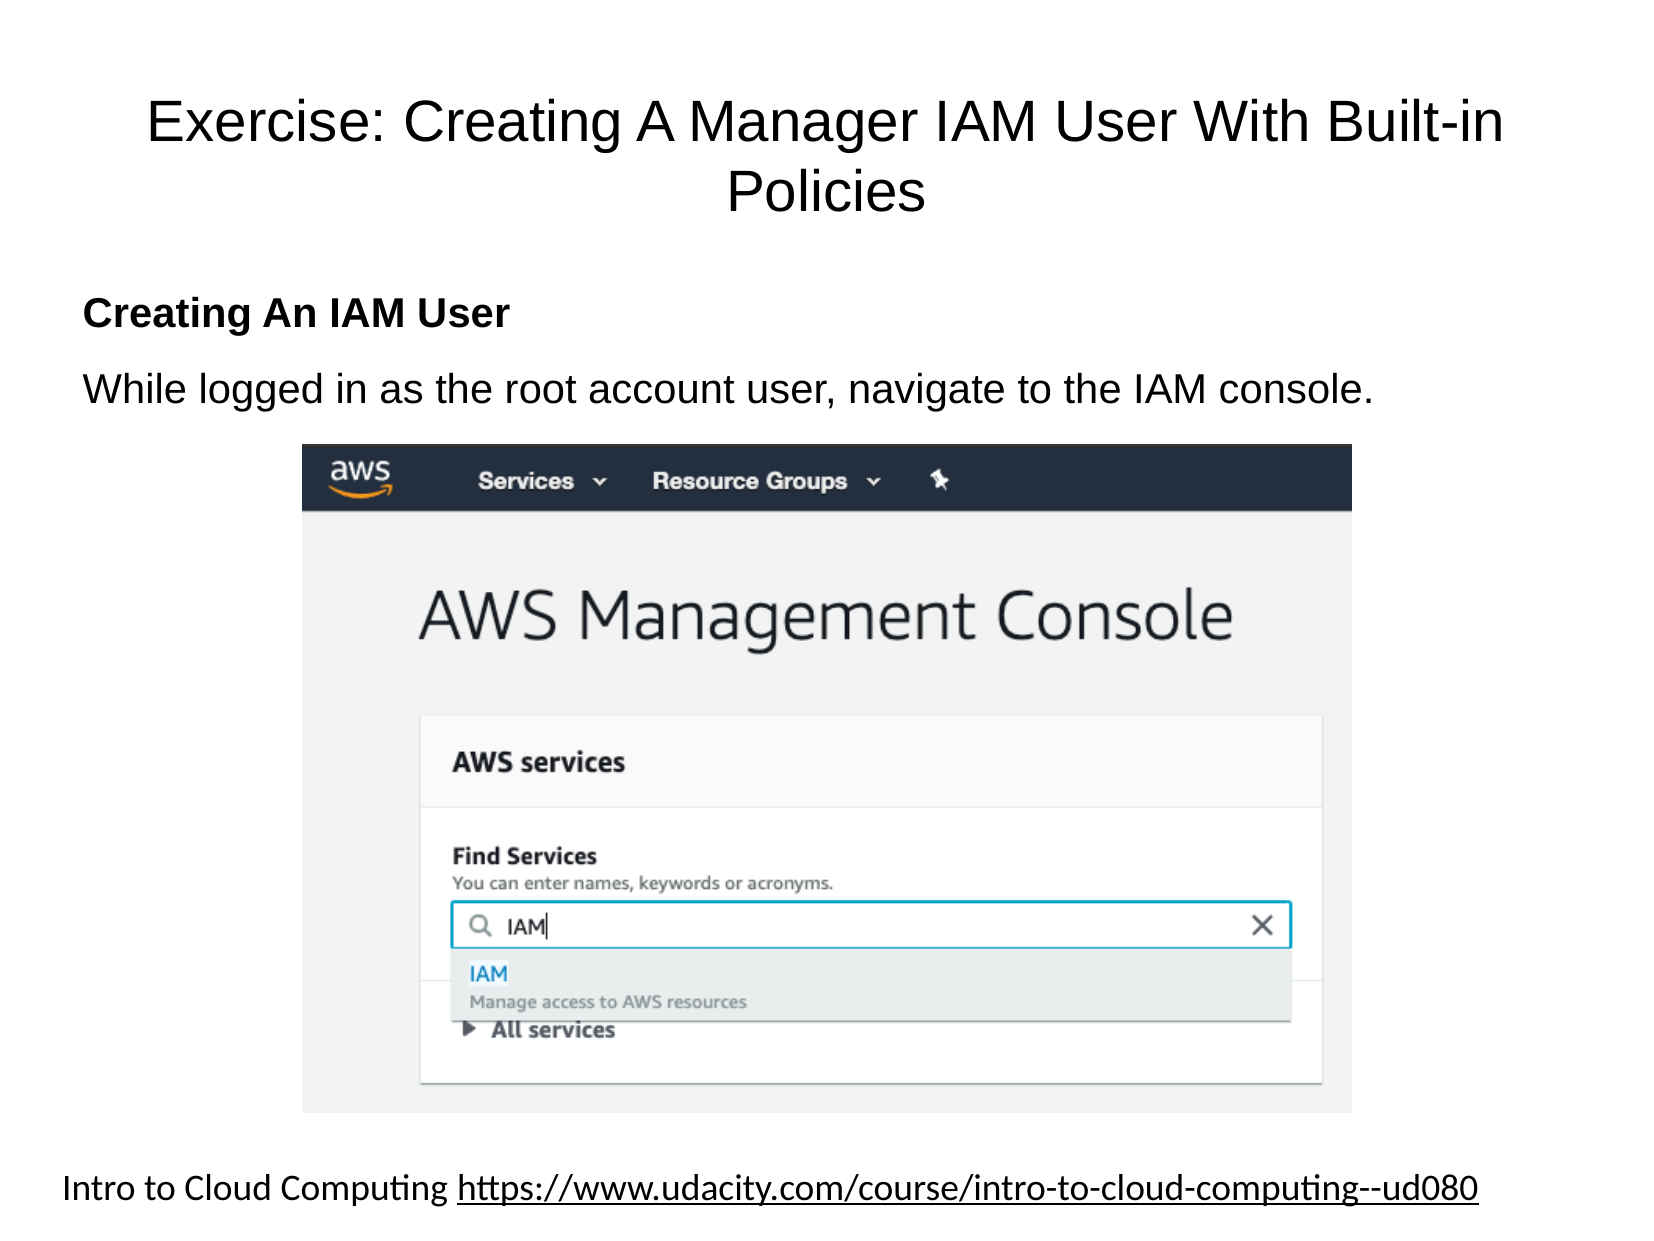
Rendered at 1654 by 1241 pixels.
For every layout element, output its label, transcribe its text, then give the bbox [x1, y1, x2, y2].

list Creating An IAM User While logged in as the root account user, navigate to the IAM console. [82, 290, 1571, 430]
text_box Intro to Cloud Computing https://www.udacity.com/course/intro-to-cloud-computing--ud080 [47, 1164, 1620, 1241]
title Exercise: Creating A Manager IAM User With Built-in Policies [82, 49, 1571, 257]
picture [302, 444, 1352, 1113]
